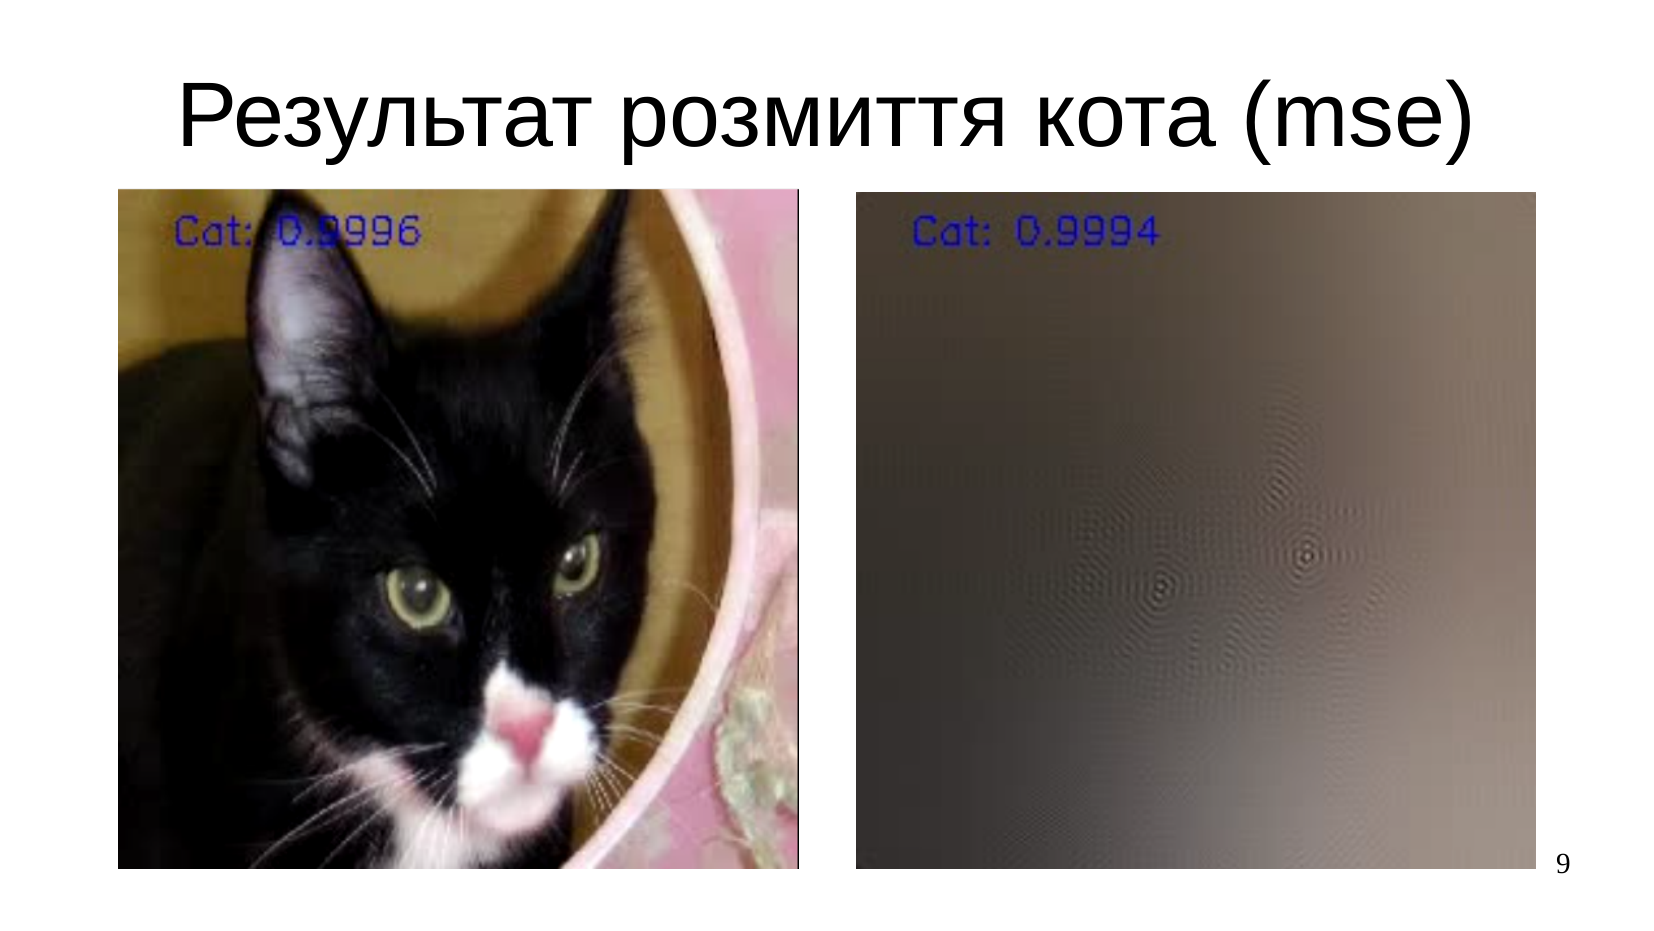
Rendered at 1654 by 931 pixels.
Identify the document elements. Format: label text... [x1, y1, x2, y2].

picture [118, 188, 799, 869]
title Результат розмиття кота (mse) [82, 37, 1571, 193]
picture [856, 192, 1536, 869]
